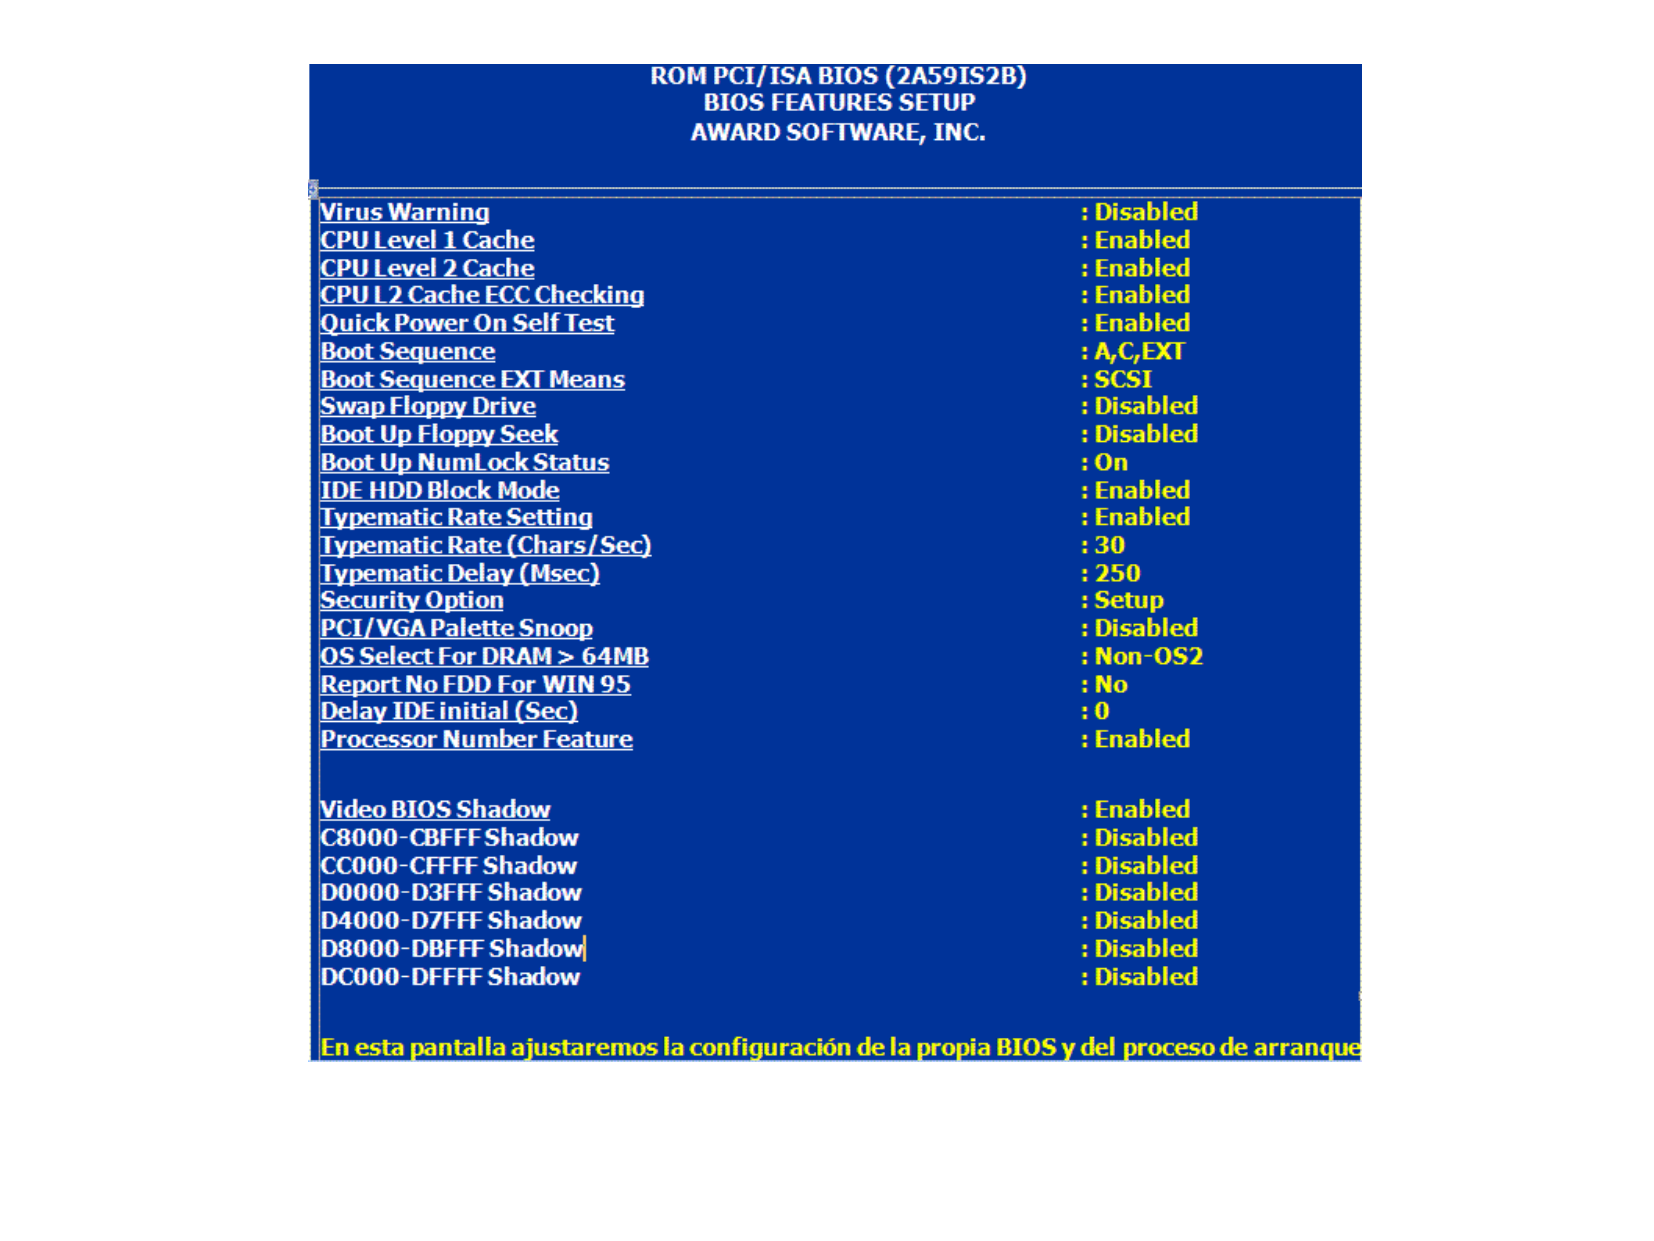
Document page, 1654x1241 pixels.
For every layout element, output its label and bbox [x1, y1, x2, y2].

picture [308, 64, 1362, 1062]
